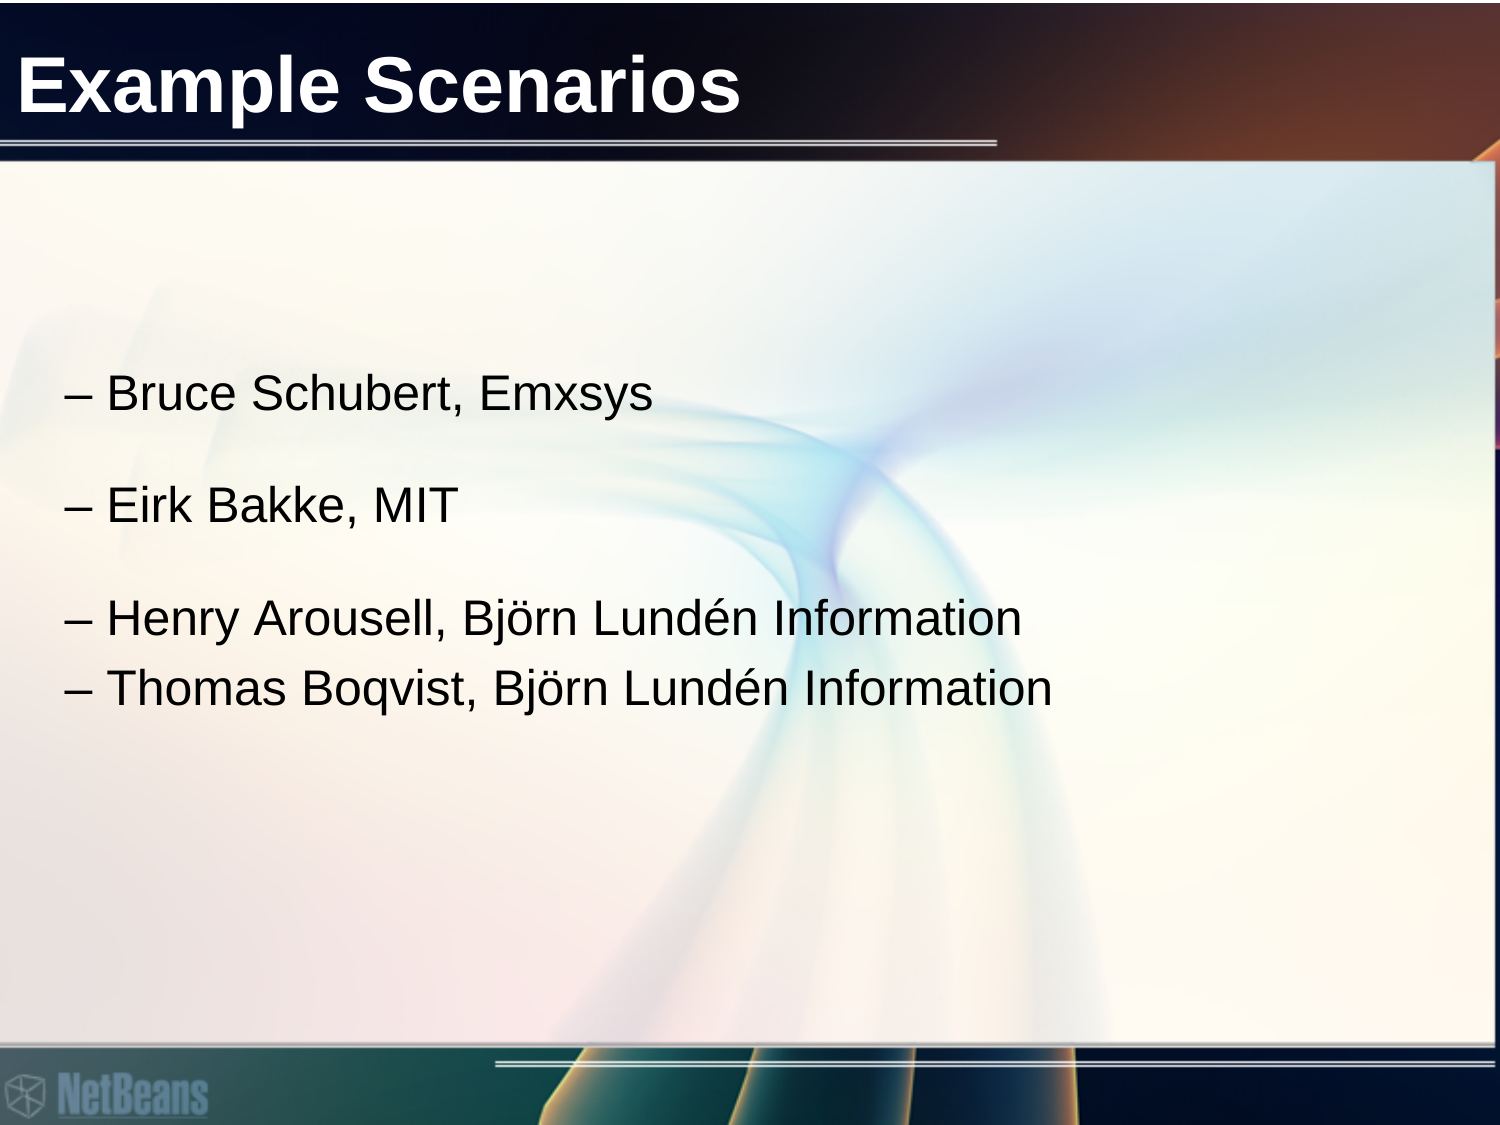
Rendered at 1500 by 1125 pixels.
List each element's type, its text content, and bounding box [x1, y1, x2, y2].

list – Bruce Schubert, Emxsys – Eirk Bakke, MIT – Henry Arousell, Björn Lundén Information – Thomas Boqvist, Björn Lundén Information [64, 207, 1401, 966]
picture [0, 3, 1500, 1125]
title Example Scenarios [16, 40, 1378, 145]
